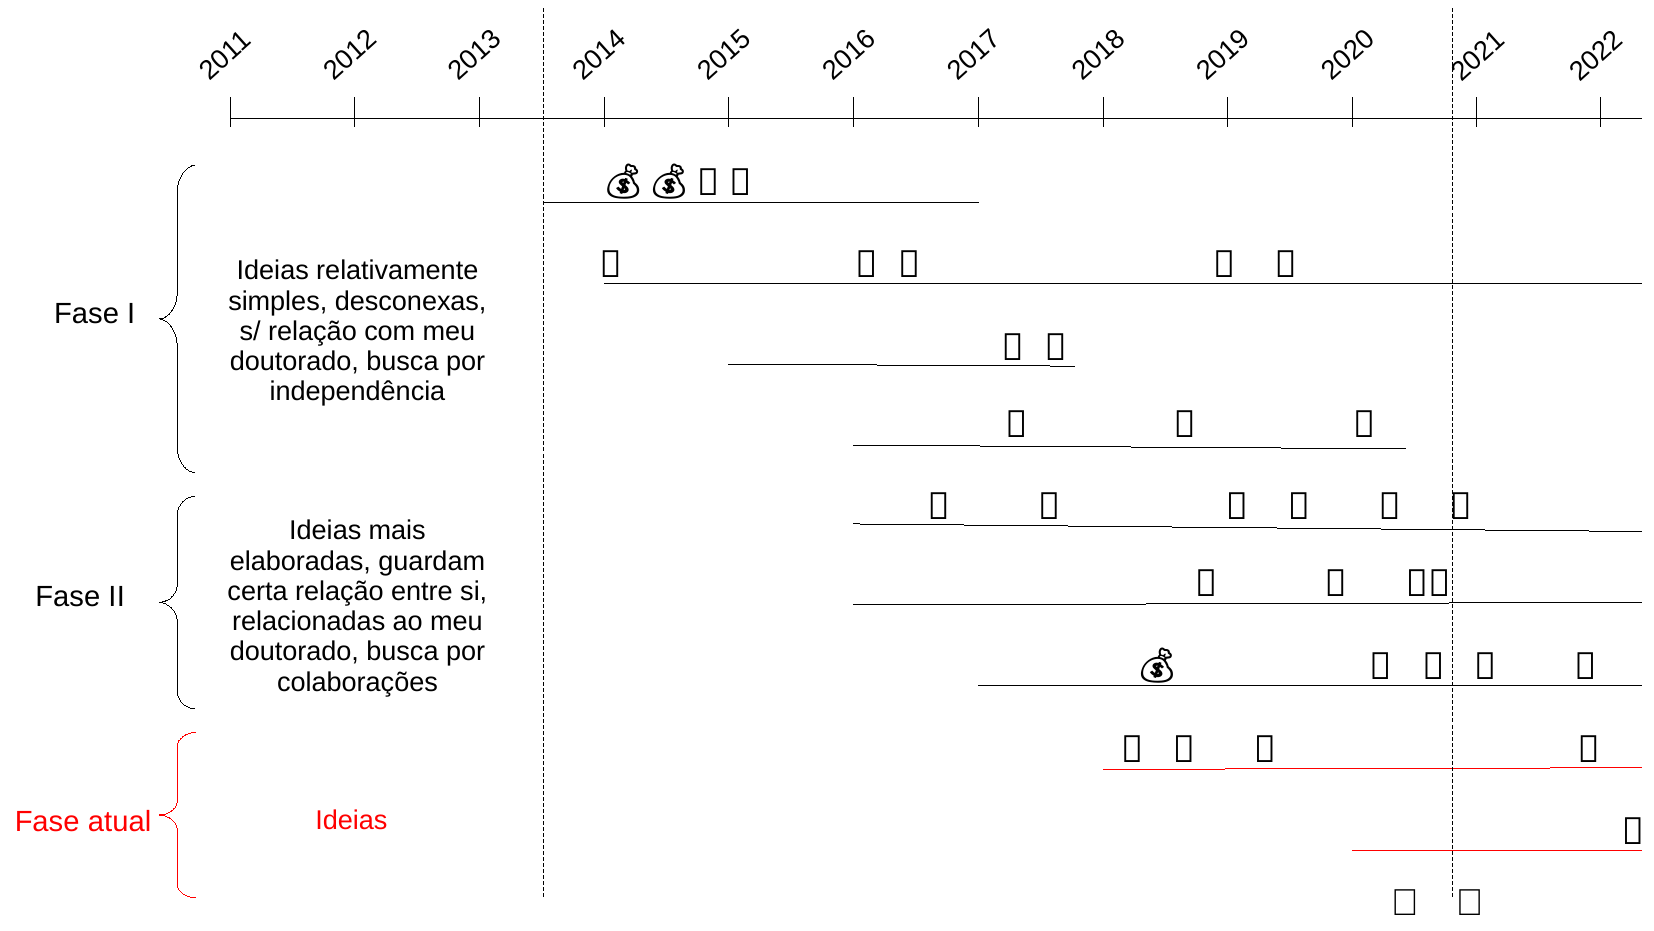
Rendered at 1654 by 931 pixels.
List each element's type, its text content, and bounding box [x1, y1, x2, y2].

text_box 2019 [1174, 8, 1272, 102]
text_box 2017 [924, 8, 1022, 102]
text_box 💰 🤓 📃 🤓 🤓 [968, 632, 1654, 695]
text_box 🍻 🤓 📃🤓 [838, 549, 1654, 612]
text_box 🤓 📃 [714, 341, 1146, 423]
text_box 2016 [800, 8, 897, 102]
text_box 🍻 🤓 📃 📃 📃 [584, 230, 1412, 341]
text_box Fase II [20, 572, 192, 672]
text_box 🤓 📃 🤓 🍻 📃 🤓 [844, 472, 1654, 583]
text_box Fase atual [0, 797, 213, 897]
text_box 🤓 [1334, 797, 1654, 908]
text_box 2018 [1049, 8, 1147, 102]
text_box 2011 [177, 8, 273, 101]
text_box 2012 [301, 8, 398, 102]
text_box Fase I [39, 289, 151, 337]
text_box 2015 [675, 8, 773, 102]
text_box 2022 [1547, 8, 1645, 102]
text_box 2014 [550, 8, 648, 102]
text_box 2013 [425, 8, 523, 102]
text_box 💰 💰 🤓 📃 [590, 147, 886, 211]
text_box Ideias relativamente simples, desconexas, s/ relação com meu doutorado, busca por independência [200, 248, 514, 415]
text_box 🍻 💰 🤓 🤓 [1086, 714, 1654, 825]
text_box 📃 [1375, 874, 1440, 931]
text_box Ideias mais elaboradas, guardam certa relação entre si, relacionadas ao meu doutorado, busca por colaborações [200, 507, 514, 705]
text_box 2020 [1299, 8, 1397, 102]
text_box Ideias [277, 797, 426, 857]
text_box 2021 [1429, 8, 1526, 102]
text_box 🤓 🤓 📃 [844, 389, 1430, 472]
text_box 🤓 [1440, 874, 1505, 931]
